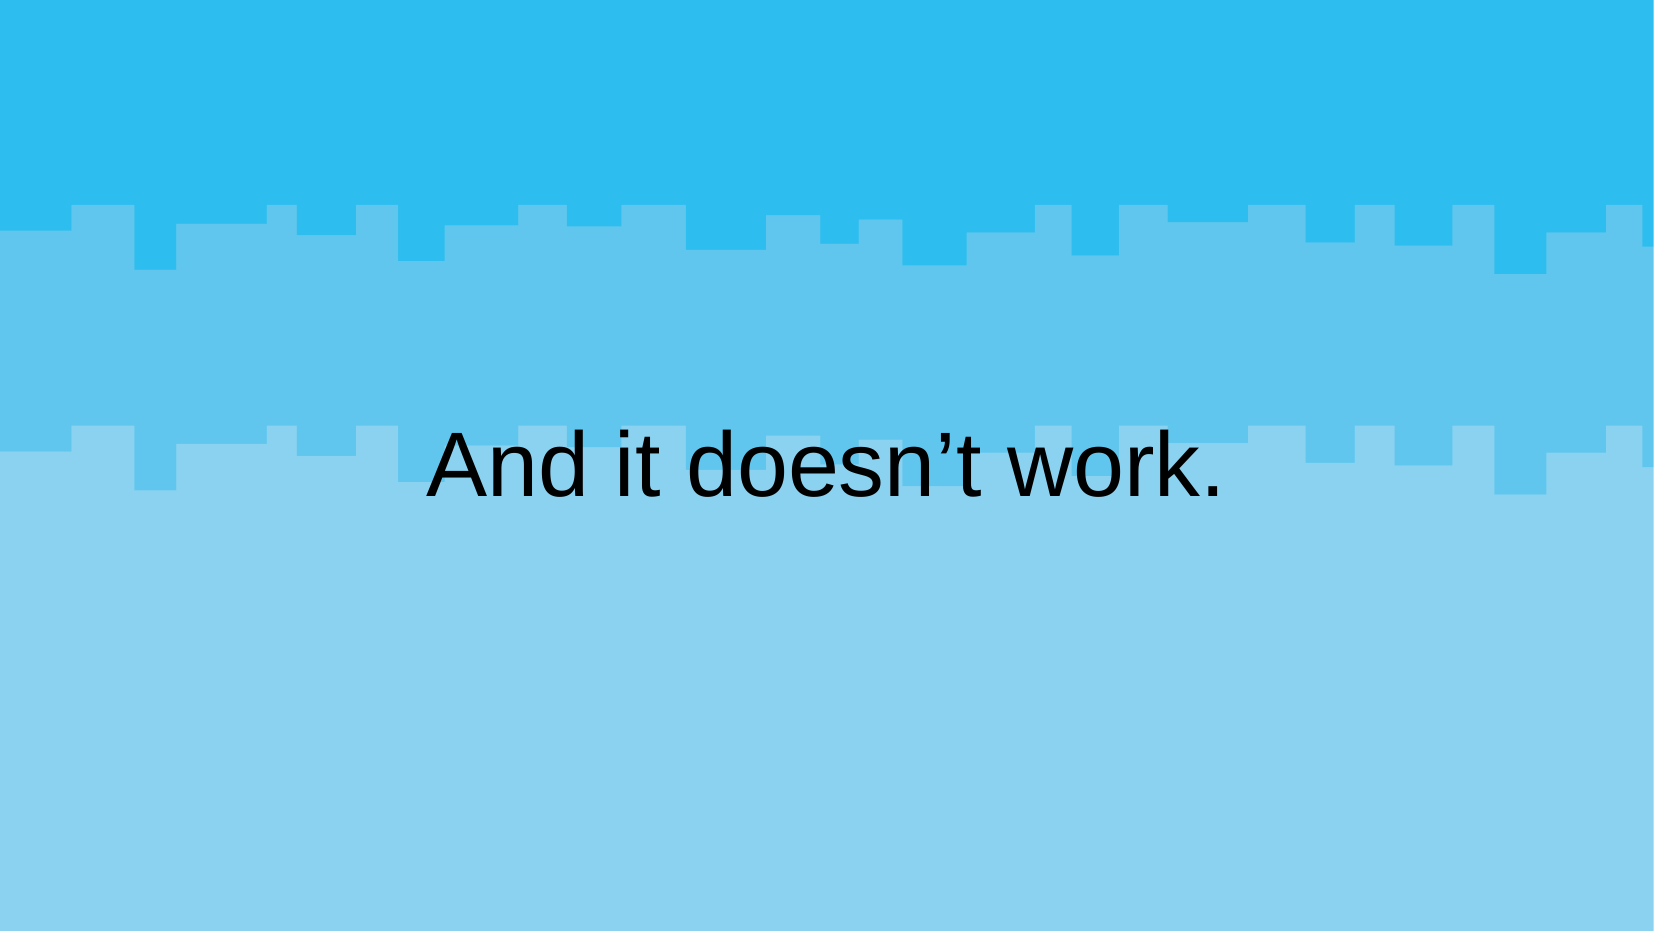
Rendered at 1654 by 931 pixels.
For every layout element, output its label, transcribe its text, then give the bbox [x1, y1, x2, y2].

picture [0, 0, 1654, 931]
title And it doesn’t work. [82, 395, 1571, 536]
